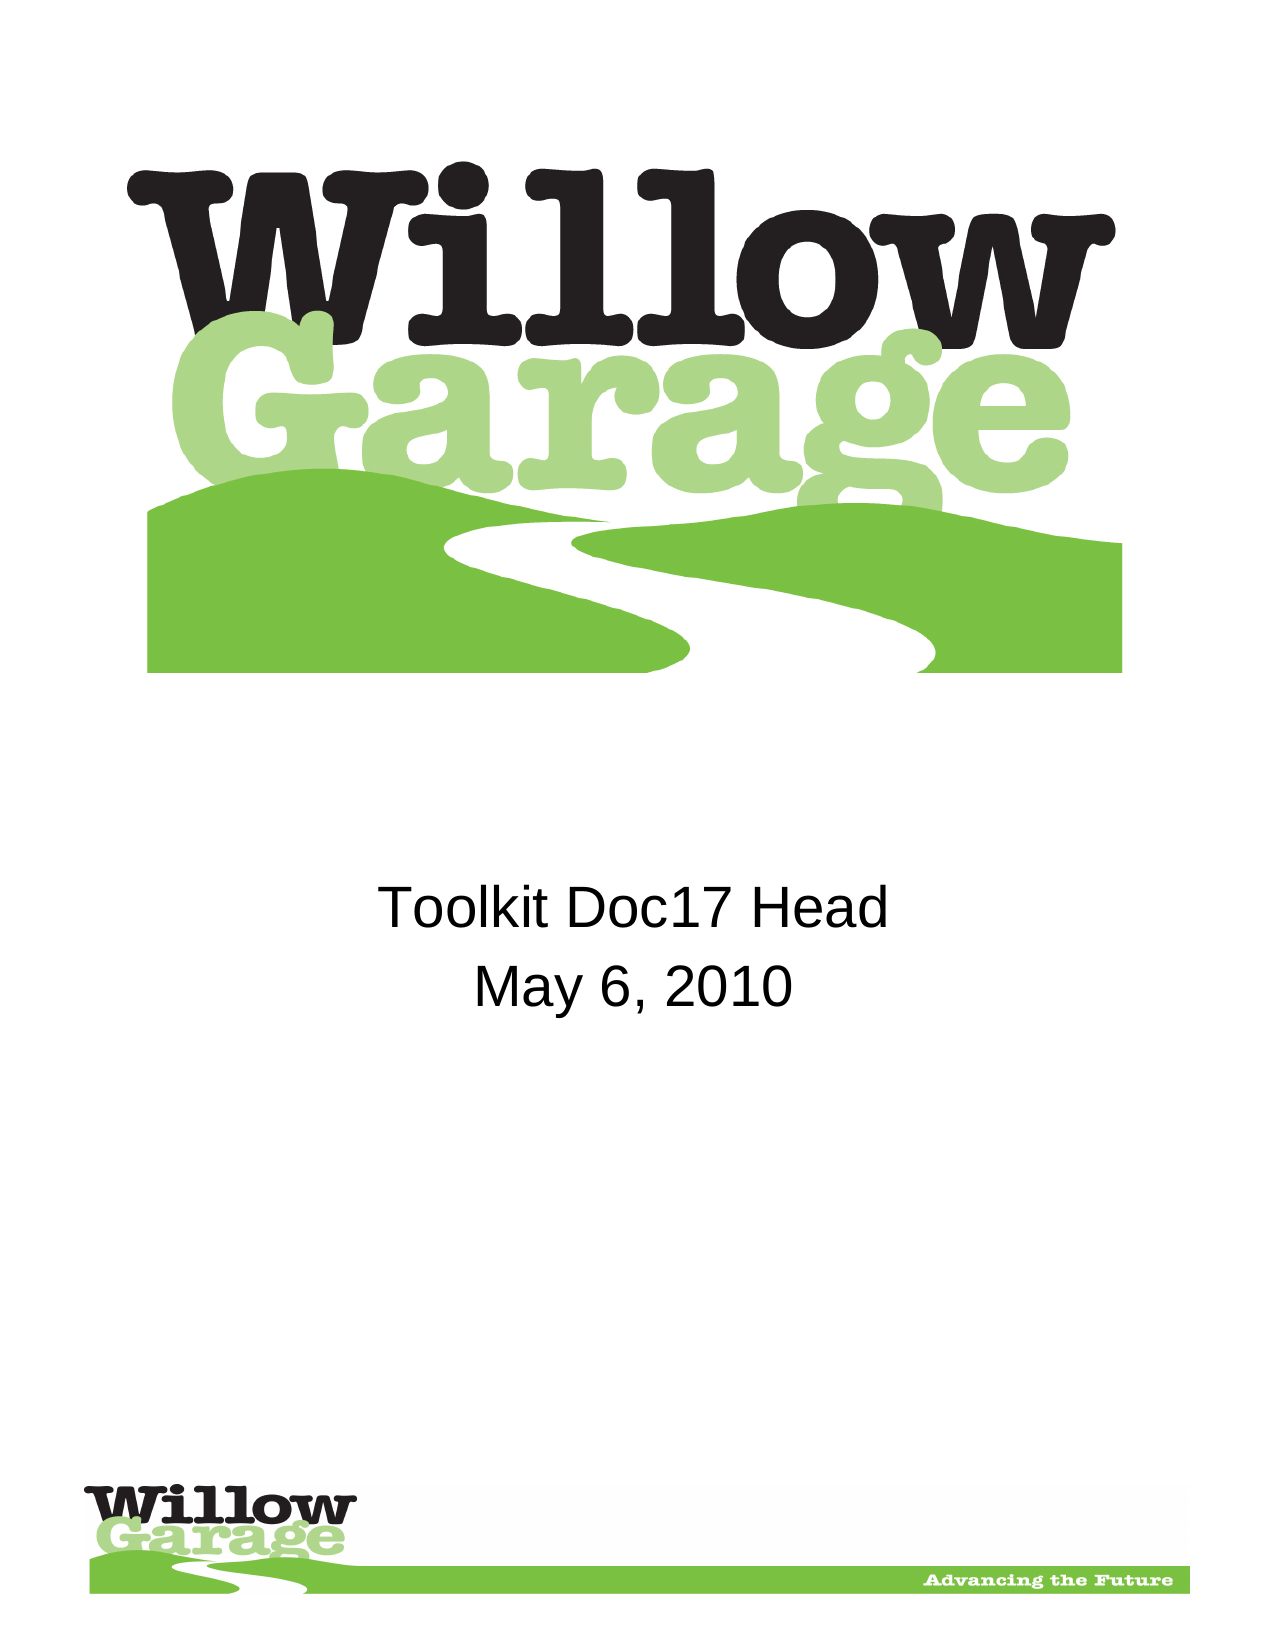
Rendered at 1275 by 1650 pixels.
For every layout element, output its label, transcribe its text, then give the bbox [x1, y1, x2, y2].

picture [84, 1484, 1190, 1594]
list Toolkit Doc17 Head May 6, 2010 [42, 866, 1233, 1197]
picture [42, 42, 1233, 784]
